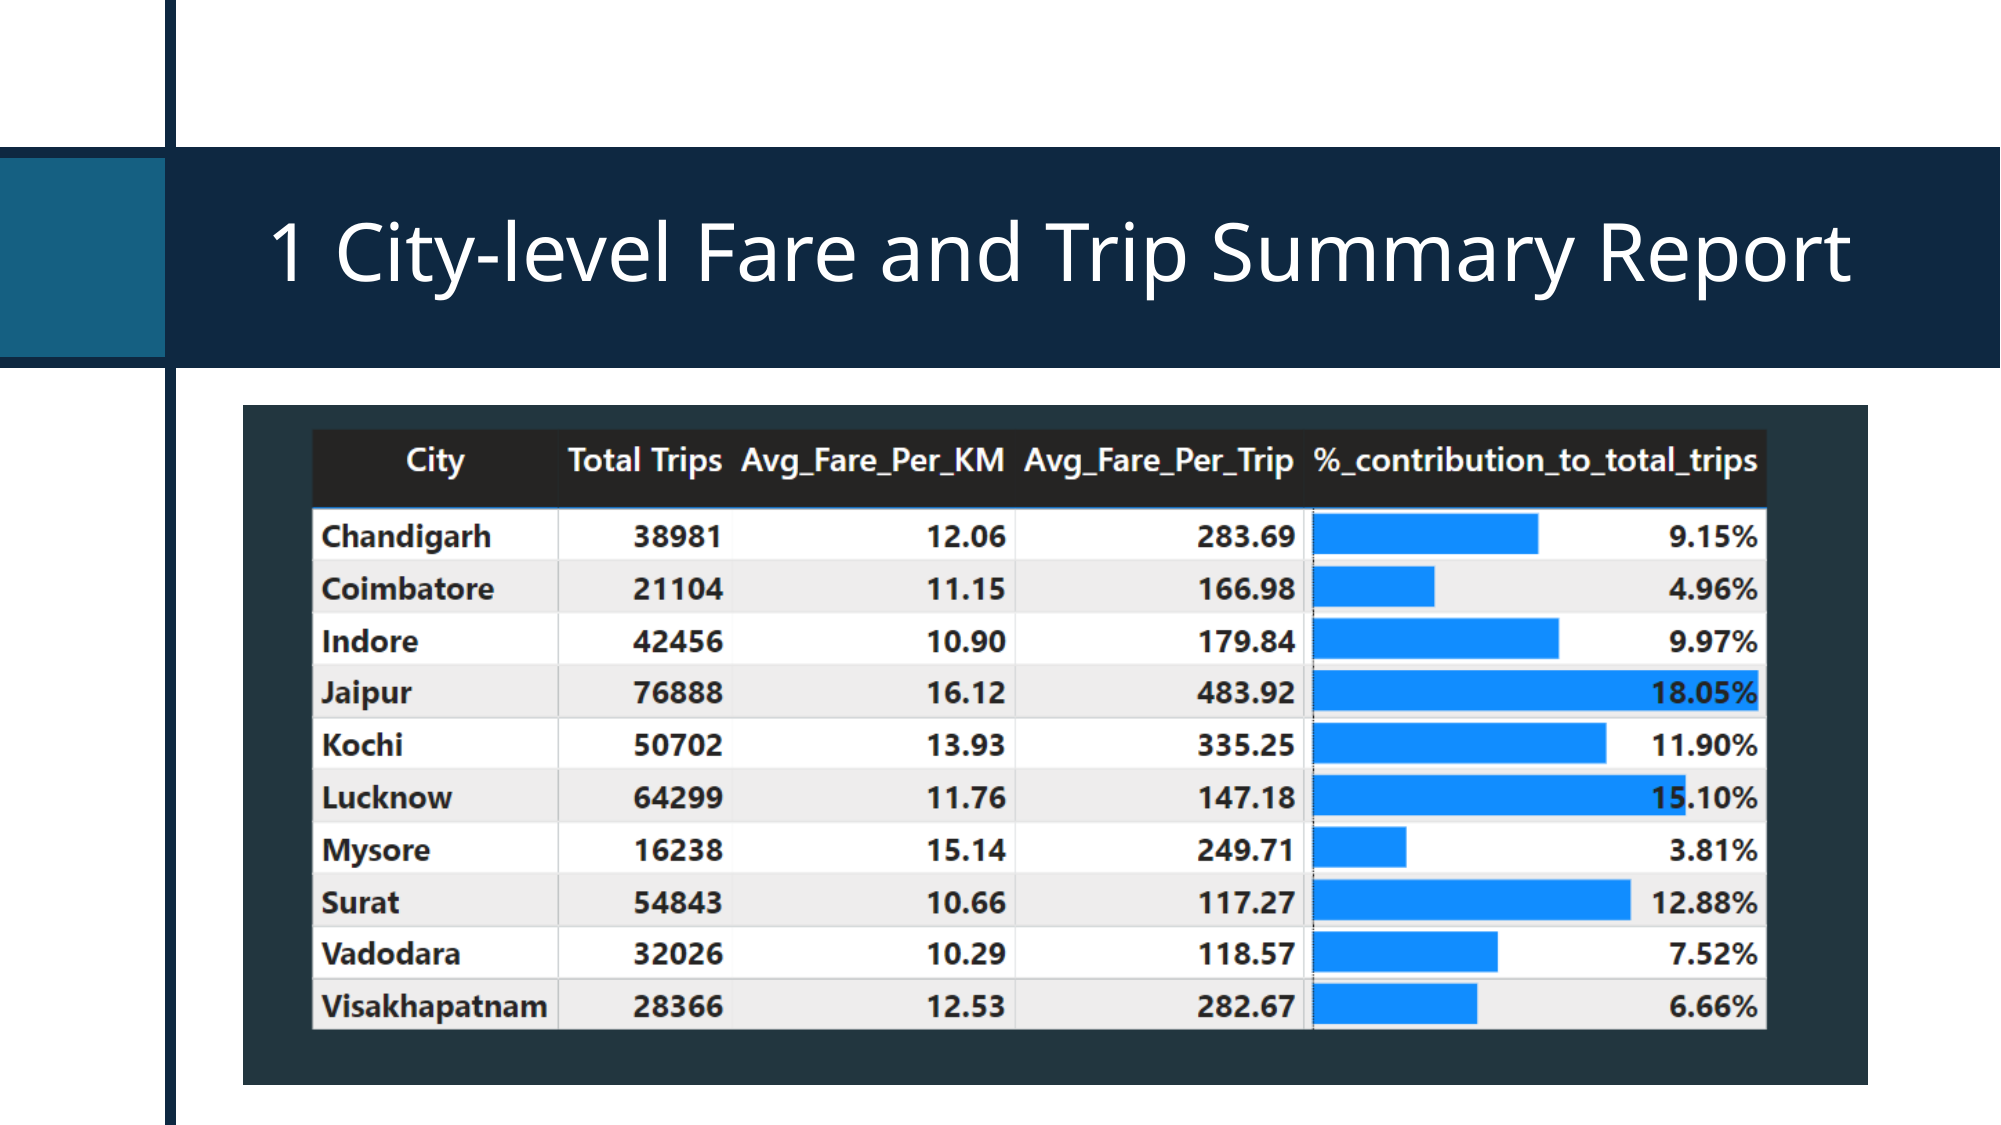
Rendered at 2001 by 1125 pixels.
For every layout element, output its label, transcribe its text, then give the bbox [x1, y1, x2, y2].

picture [243, 406, 1868, 1085]
title 1 City-level Fare and Trip Summary Report [251, 171, 1895, 341]
